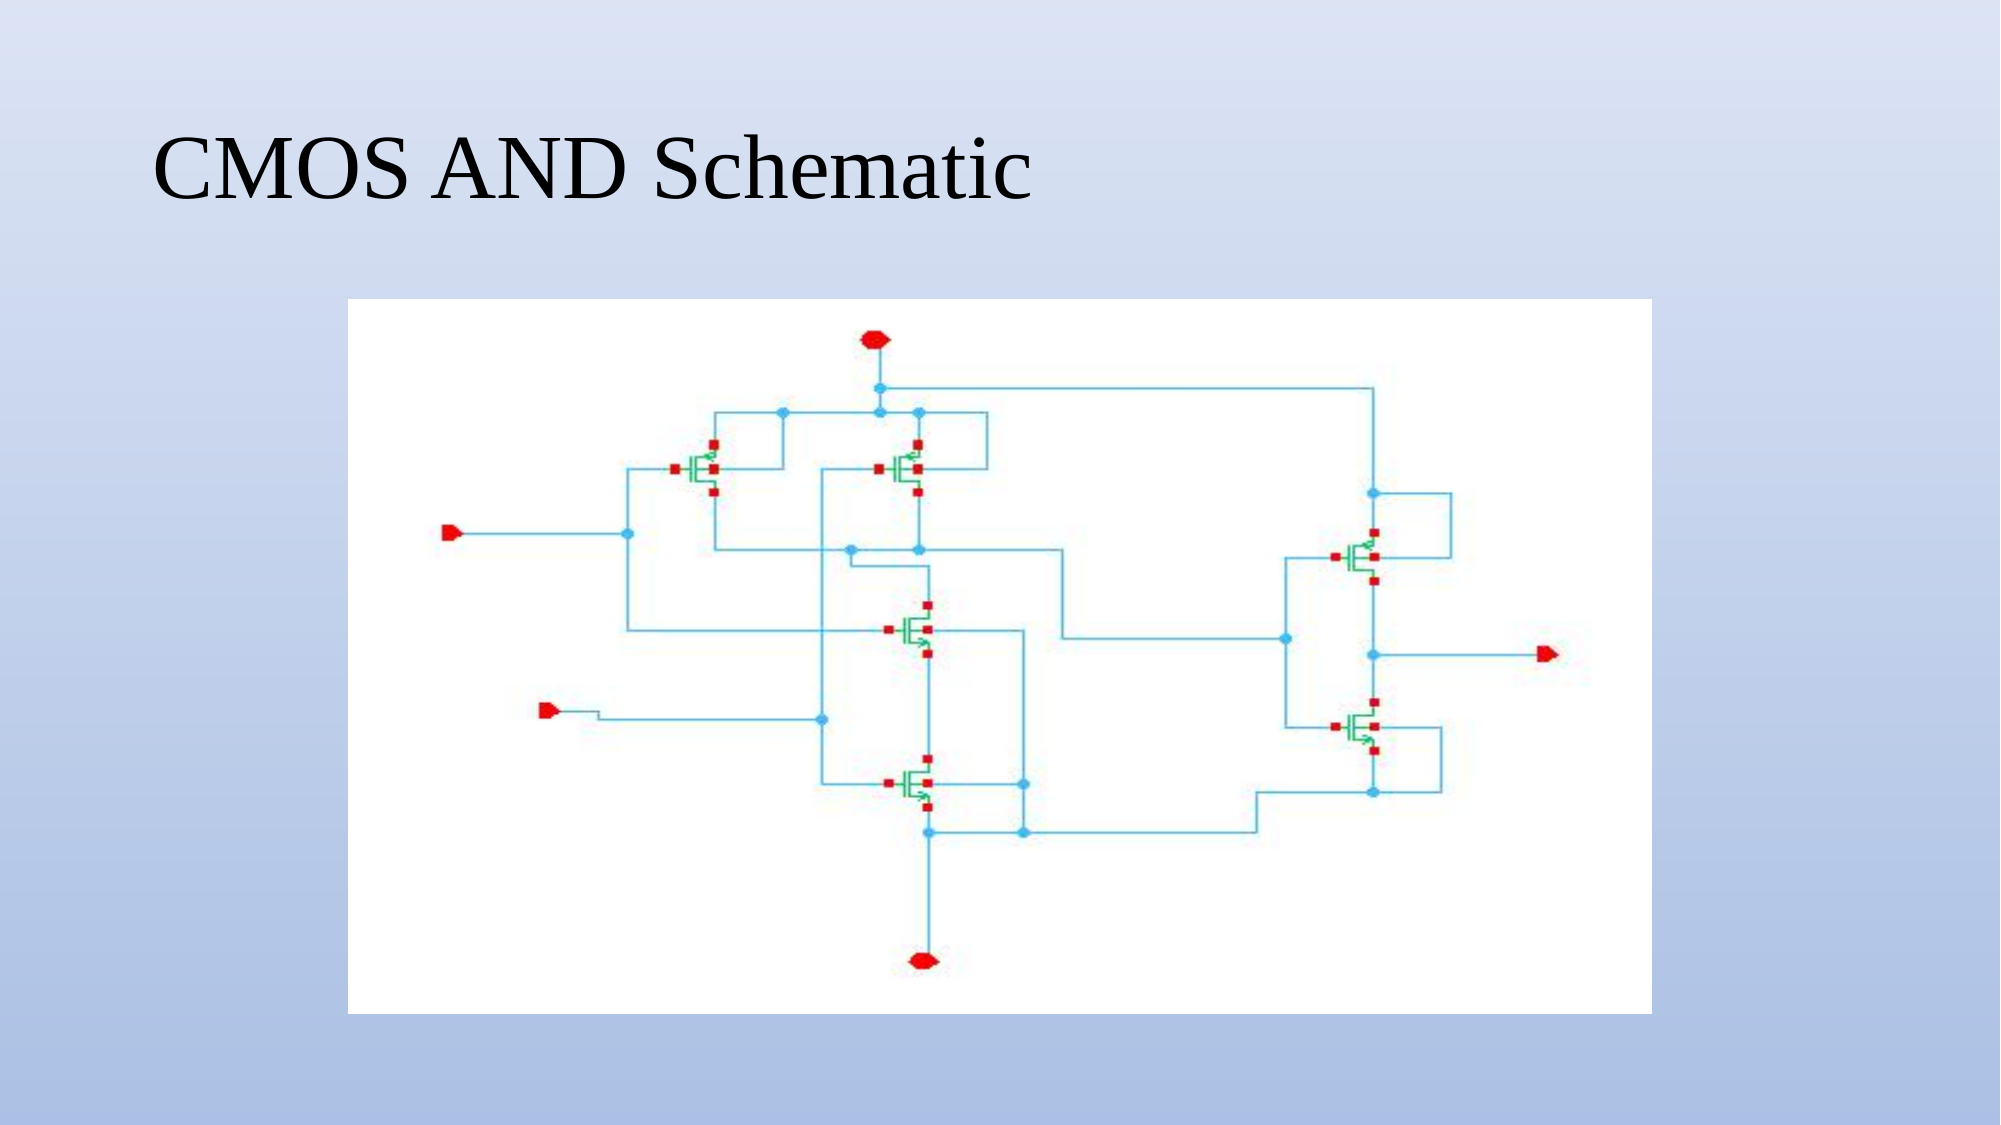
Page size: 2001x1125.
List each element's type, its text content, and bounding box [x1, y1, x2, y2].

picture [348, 299, 1652, 1014]
title CMOS AND Schematic [137, 59, 1863, 278]
